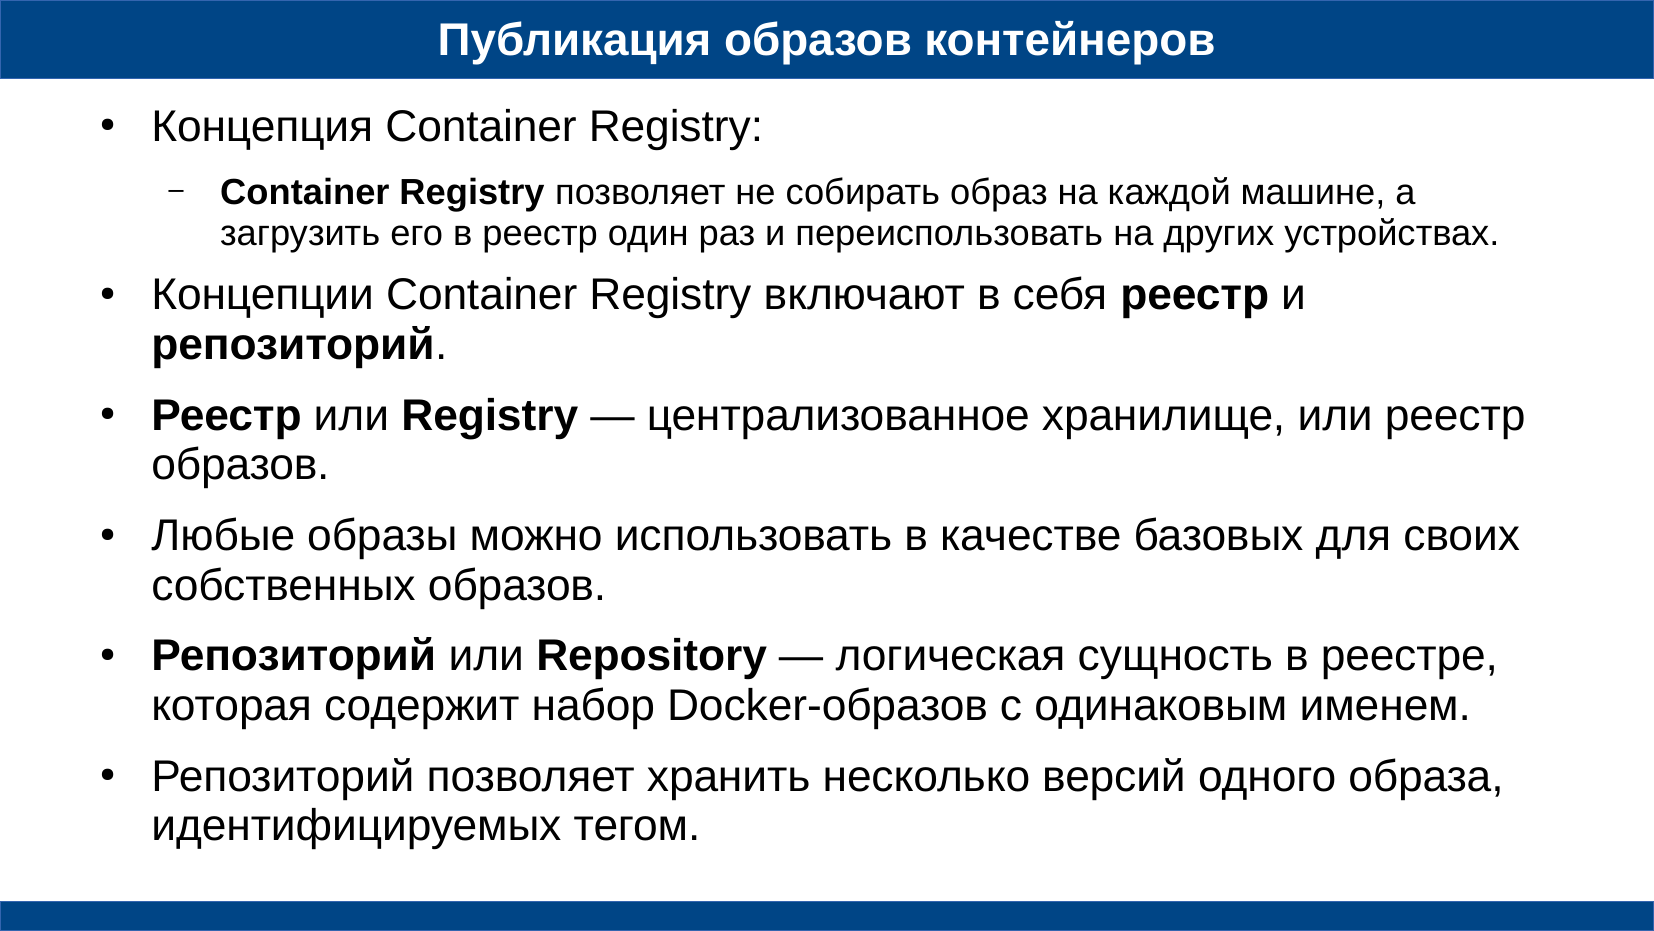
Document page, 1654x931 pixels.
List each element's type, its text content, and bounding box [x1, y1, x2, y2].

list Концепция Container Registry: Container Registry позволяет не собирать образ на каждой машине, а загрузить его в реестр один раз и переиспользовать на других устройствах. Концепции Container Registry включают в себя реестр и репозиторий. Реестр или Registry — централизованное хранилище, или реестр образов. Любые образы можно использовать в качестве базовых для своих собственных образов. Репозиторий или Repository — логическая сущность в реестре, которая содержит набор Docker-образов с одинаковым именем. Репозиторий позволяет хранить несколько версий одного образа, идентифицируемых тегом. [82, 101, 1571, 856]
title Публикация образов контейнеров [0, 0, 1654, 79]
